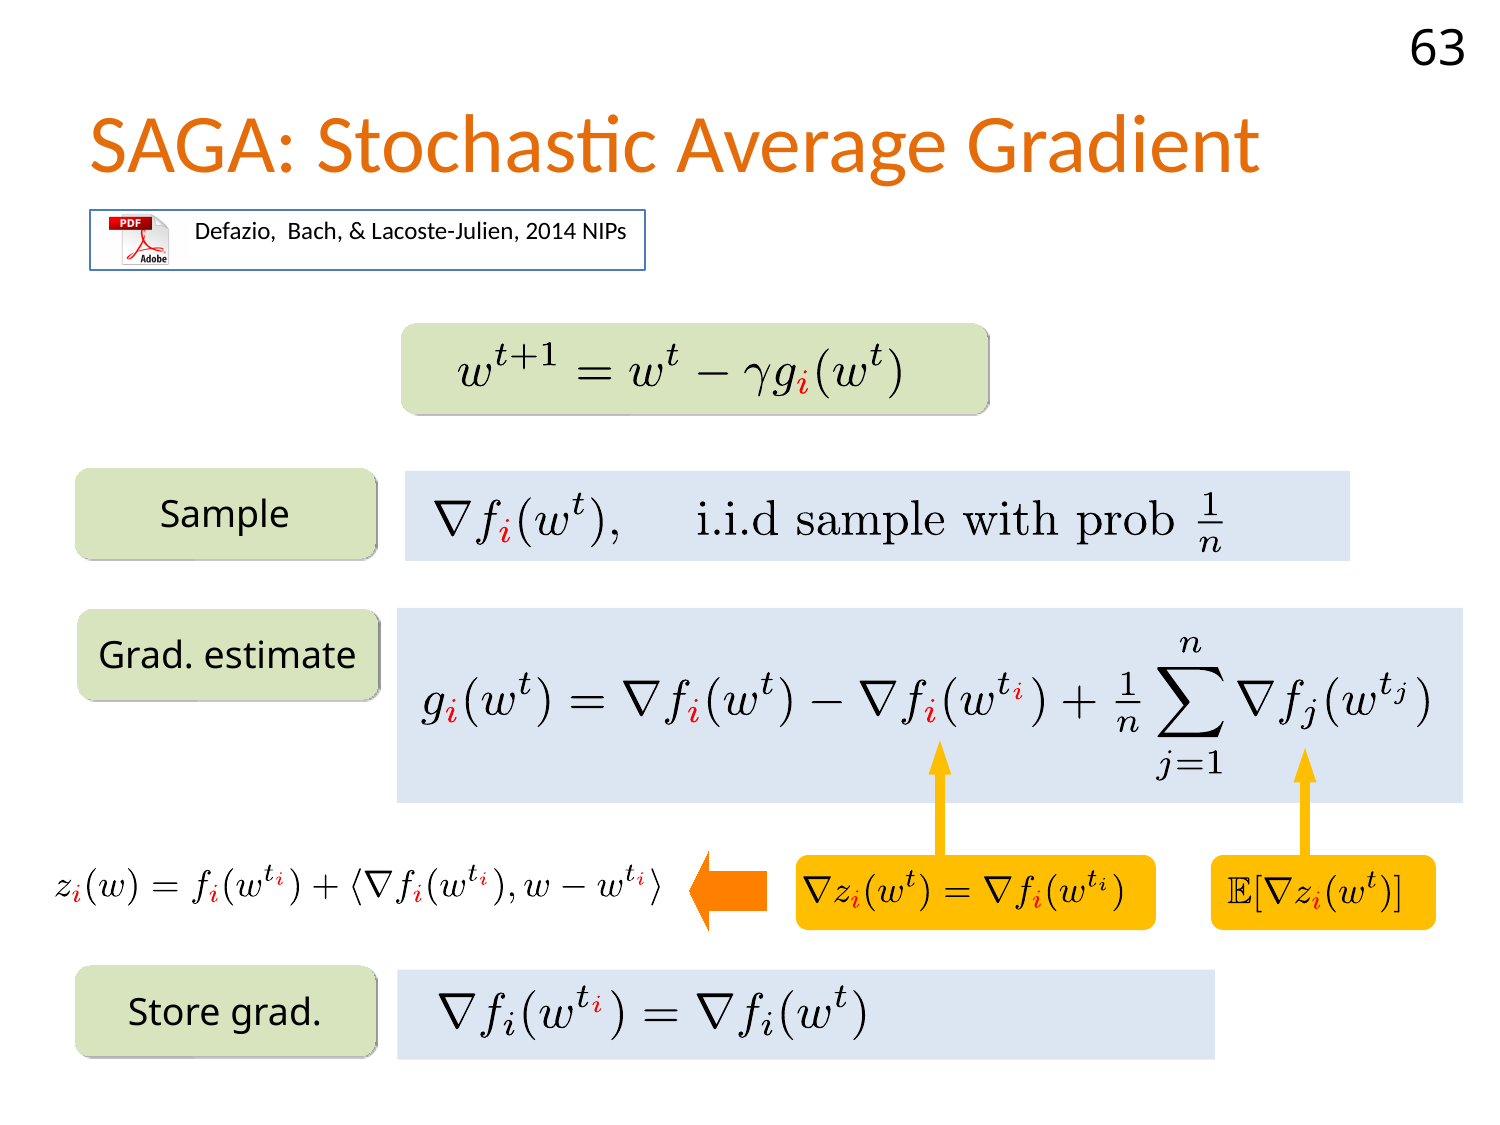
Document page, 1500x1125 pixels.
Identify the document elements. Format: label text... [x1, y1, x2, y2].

picture [95, 213, 189, 265]
text_box Store grad. [75, 965, 376, 1056]
text_box [401, 323, 988, 414]
text_box [405, 470, 1351, 561]
text_box SAGA: Stochastic Average Gradient [75, 45, 1425, 233]
text_box [795, 855, 1156, 931]
text_box [90, 210, 646, 271]
text_box [1210, 855, 1436, 931]
text_box [689, 851, 767, 931]
text_box [396, 607, 1463, 803]
text_box Defazio, Bach, & Lacoste-Julien, 2014 NIPs [180, 213, 723, 262]
text_box [53, 864, 664, 906]
text_box [397, 969, 1215, 1060]
text_box Sample [75, 468, 376, 559]
text_box Grad. estimate [77, 609, 378, 700]
